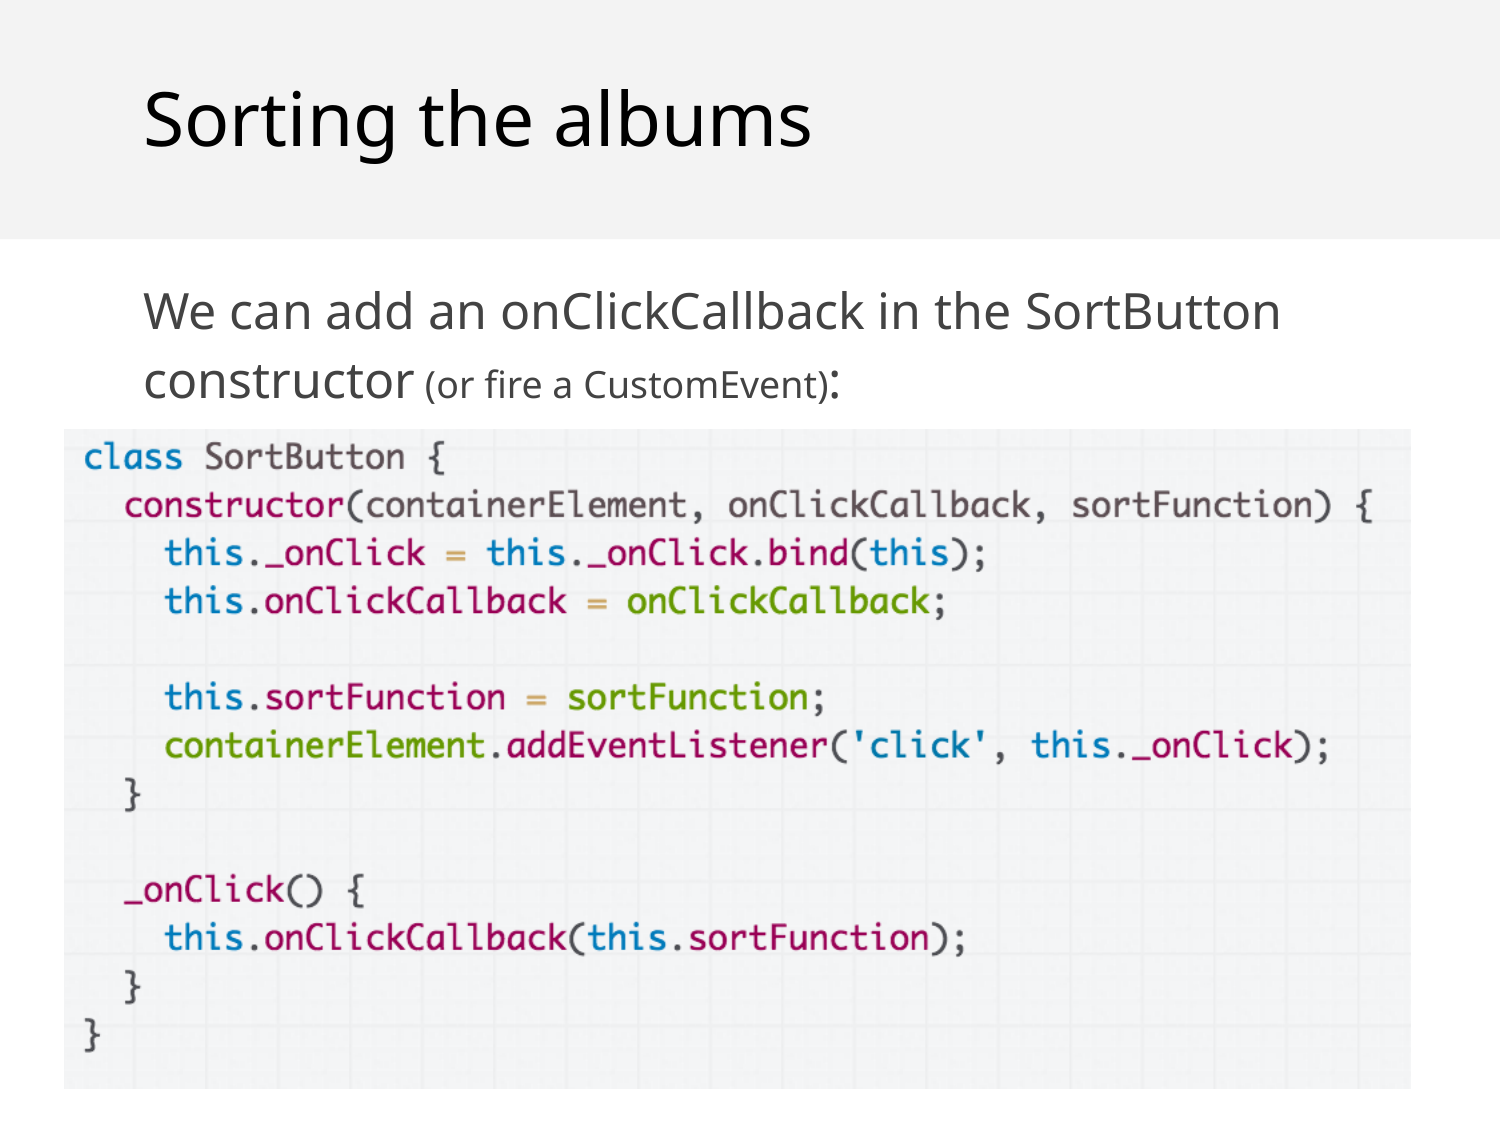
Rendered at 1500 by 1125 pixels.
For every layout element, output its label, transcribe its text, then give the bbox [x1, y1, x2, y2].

picture [64, 429, 1411, 1089]
title Sorting the albums [128, 56, 1372, 183]
list We can add an onClickCallback in the SortButton constructor (or fire a CustomEvent): [128, 255, 1372, 429]
